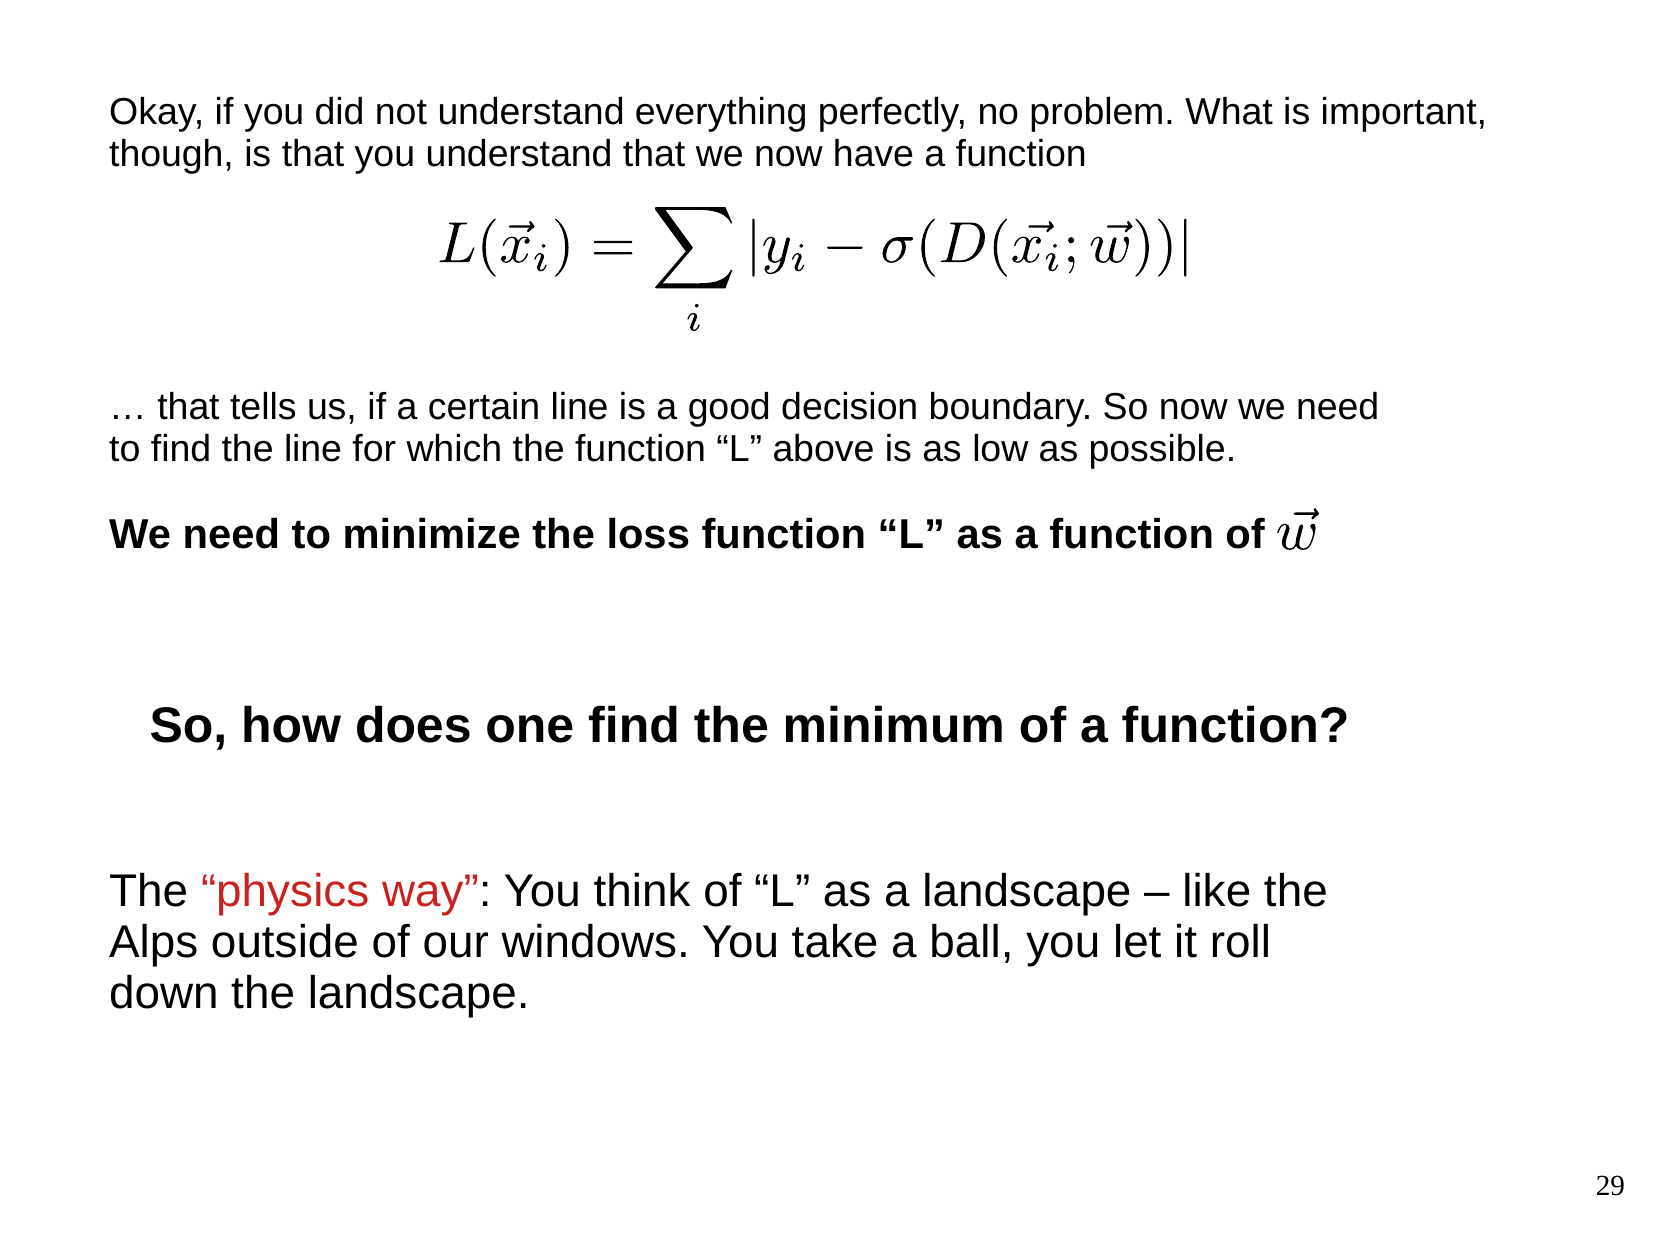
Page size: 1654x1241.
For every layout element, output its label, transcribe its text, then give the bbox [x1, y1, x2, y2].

picture [1275, 507, 1321, 550]
picture [437, 201, 1194, 331]
text_box … that tells us, if a certain line is a good decision boundary. So now we need to find the line for which the function “L” above is as low as possible. We need to minimize the loss function “L” as a function of So, how does one find the minimum of a function? The “physics way”: You think of “L” as a landscape – like the Alps outside of our windows. You take a ball, you let it roll down the landscape. [94, 377, 1406, 1026]
text_box Okay, if you did not understand everything perfectly, no problem. What is important, though, is that you understand that we now have a function [94, 82, 1524, 182]
